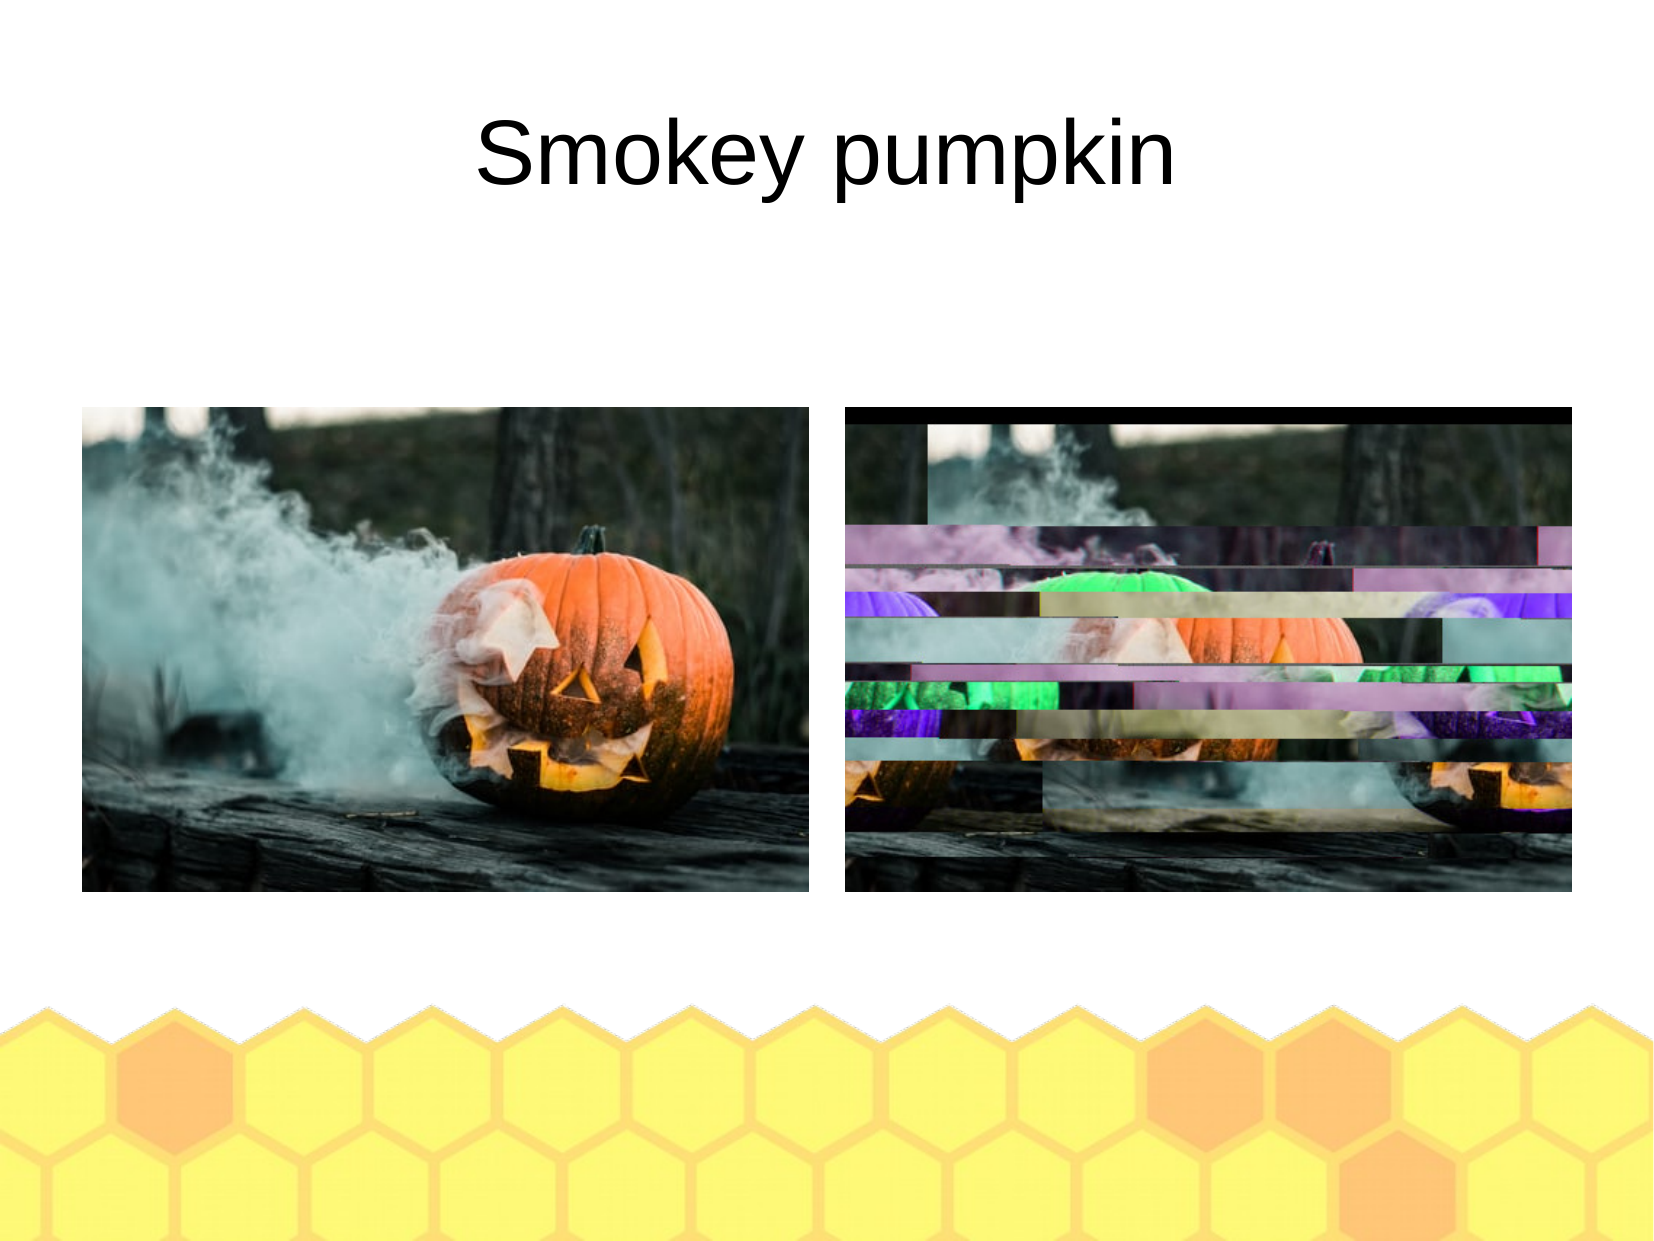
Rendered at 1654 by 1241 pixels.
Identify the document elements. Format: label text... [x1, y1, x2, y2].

picture [82, 407, 809, 892]
title Smokey pumpkin [82, 49, 1571, 257]
picture [845, 407, 1572, 892]
picture [0, 1001, 1654, 1241]
